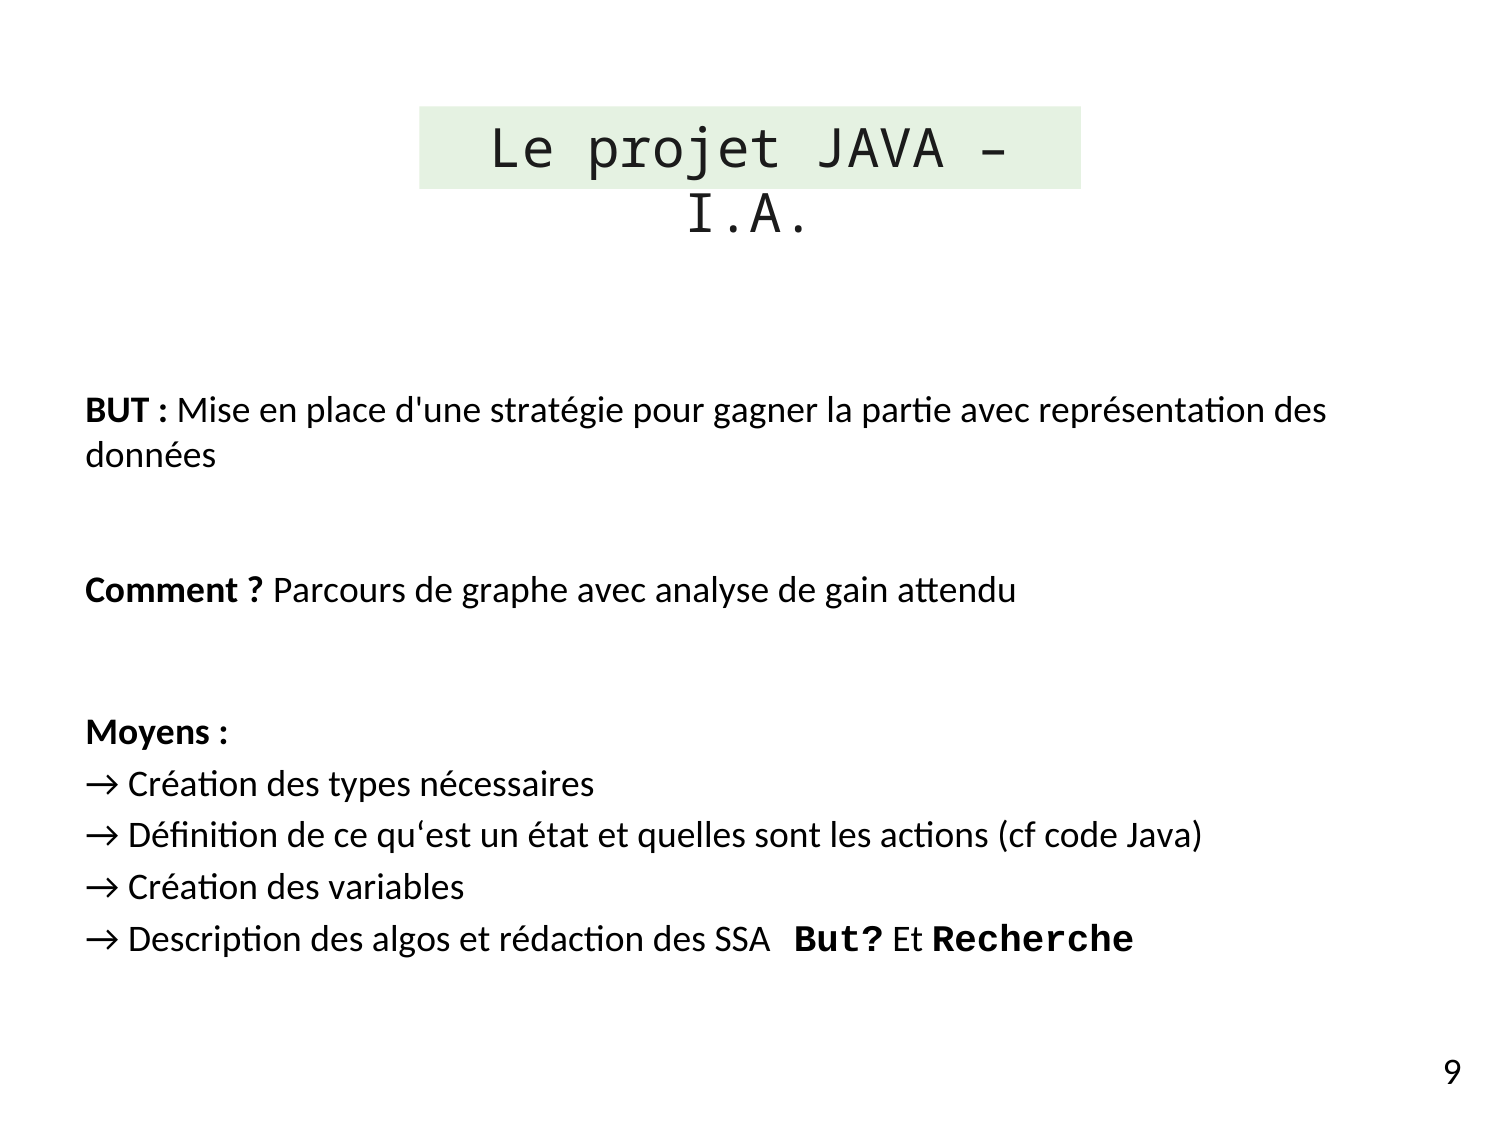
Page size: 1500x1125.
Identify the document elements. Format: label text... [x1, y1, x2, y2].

text_box <numéro> [1287, 1039, 1477, 1100]
text_box BUT : Mise en place d'une stratégie pour gagner la partie avec représentation des données Comment ? Parcours de graphe avec analyse de gain attendu Moyens : → Création des types nécessaires → Définition de ce qu‘est un état et quelles sont les actions (cf code Java) → Création des variables → Description des algos et rédaction des SSA But? Et Recherche [70, 377, 1371, 1102]
text_box Le projet JAVA – I.A. [419, 106, 1081, 189]
